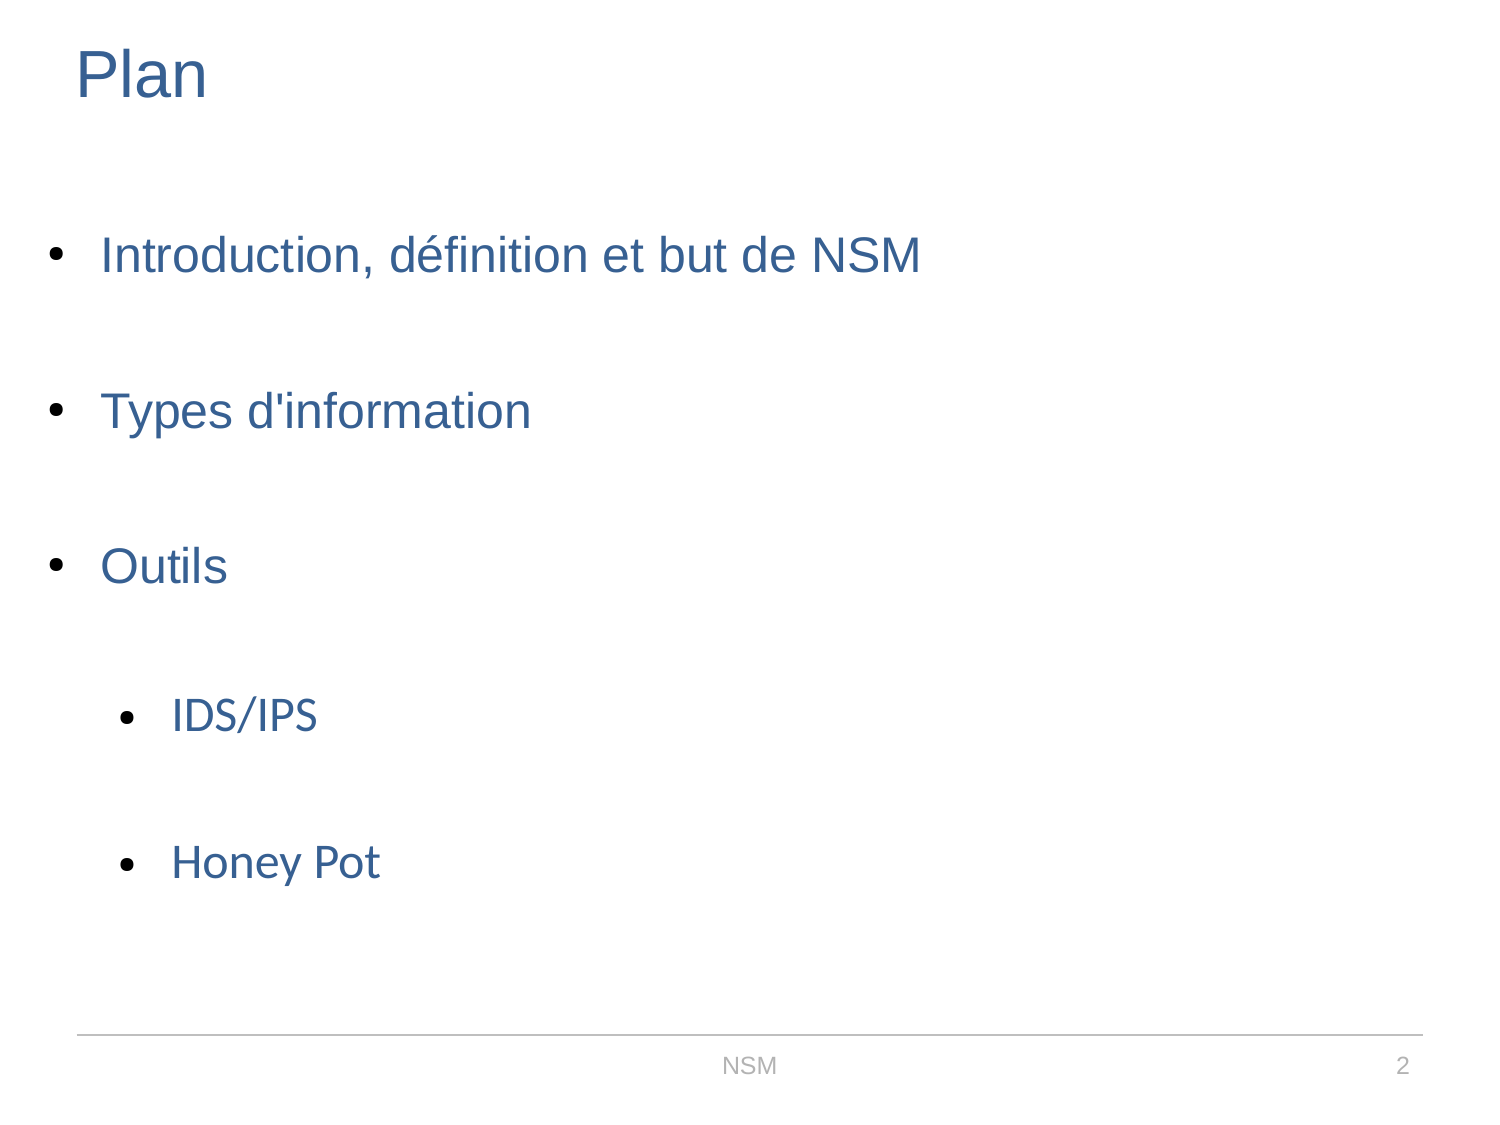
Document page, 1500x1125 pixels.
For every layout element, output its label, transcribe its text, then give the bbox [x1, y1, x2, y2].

list Introduction, définition et but de NSM Types d'information Outils IDS/IPS Honey Pot [29, 149, 1380, 1125]
title Plan [75, 37, 1425, 225]
